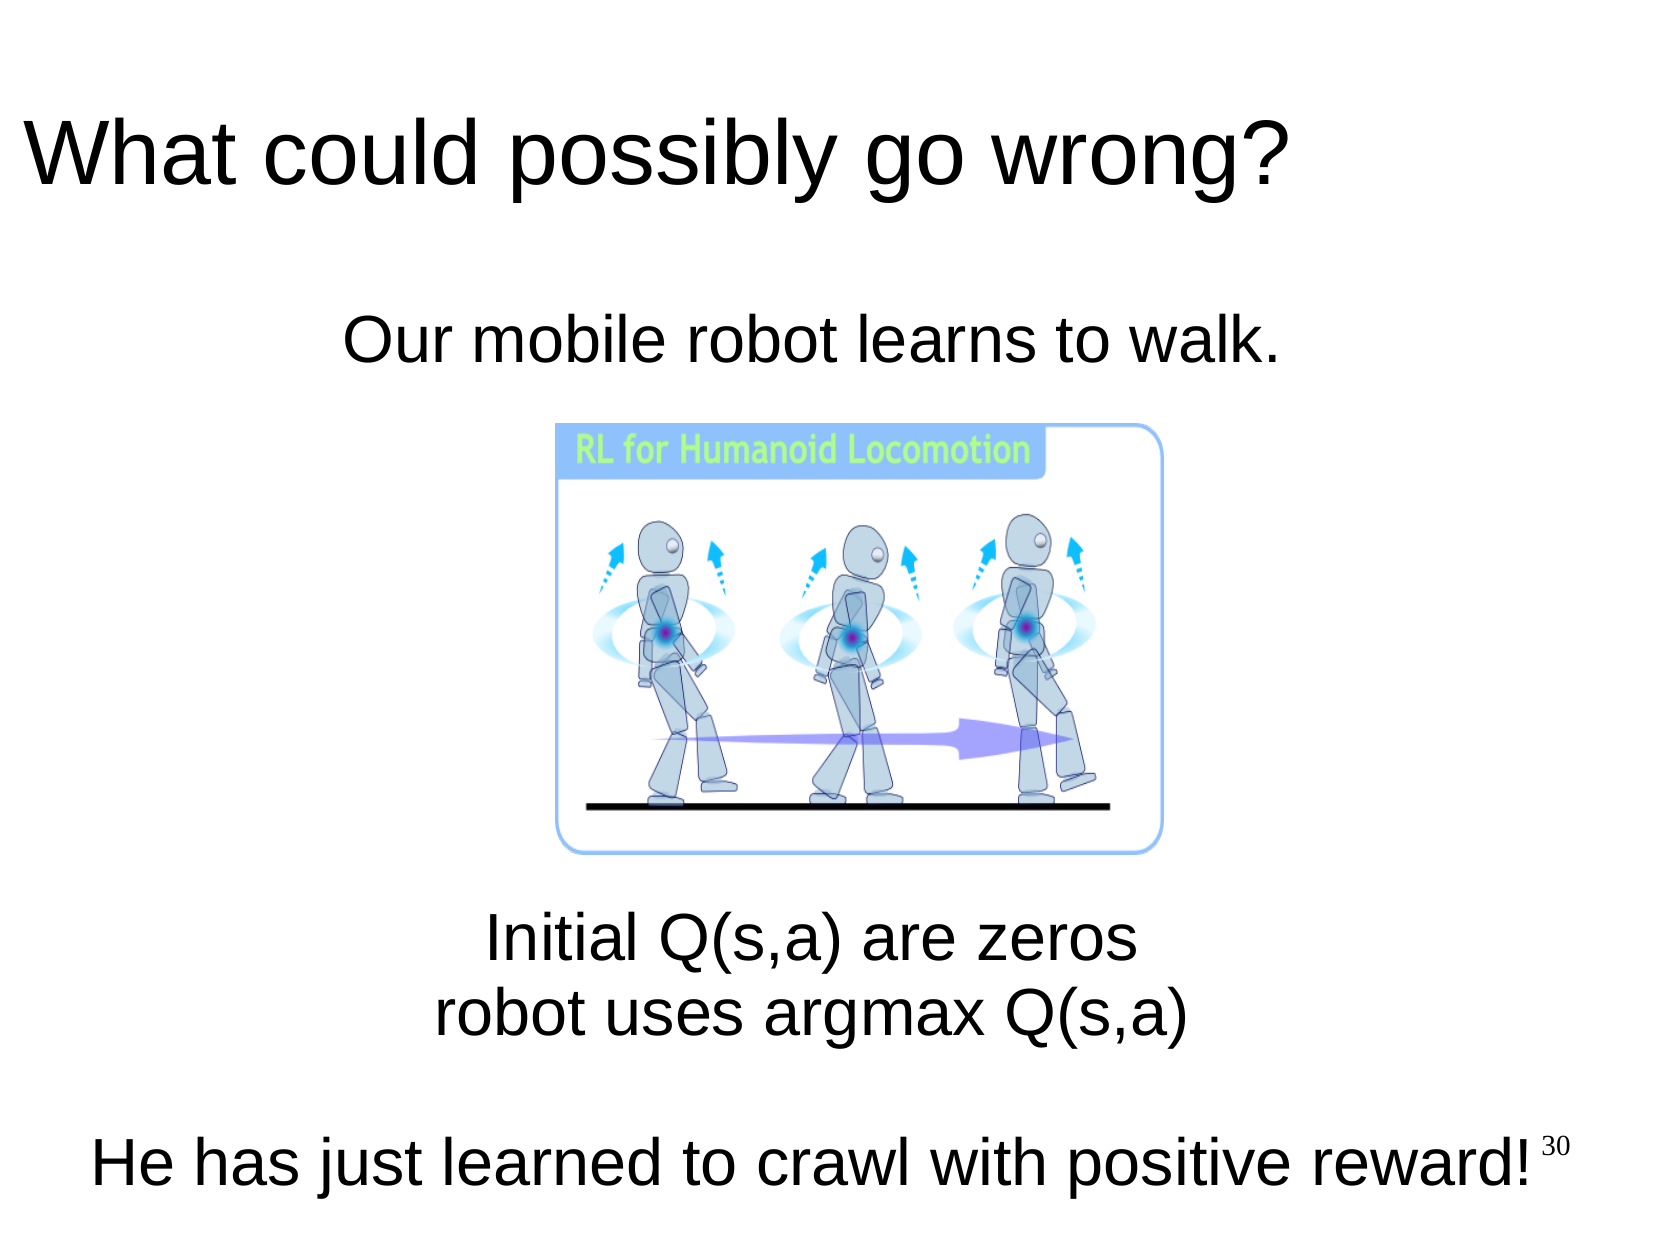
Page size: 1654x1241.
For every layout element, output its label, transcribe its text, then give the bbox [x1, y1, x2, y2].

picture [555, 423, 1164, 856]
text_box Our mobile robot learns to walk. Initial Q(s,a) are zeros robot uses argmax Q(s,a) He has just learned to crawl with positive reward! [10, 220, 1616, 1241]
title What could possibly go wrong? [23, 49, 1512, 220]
